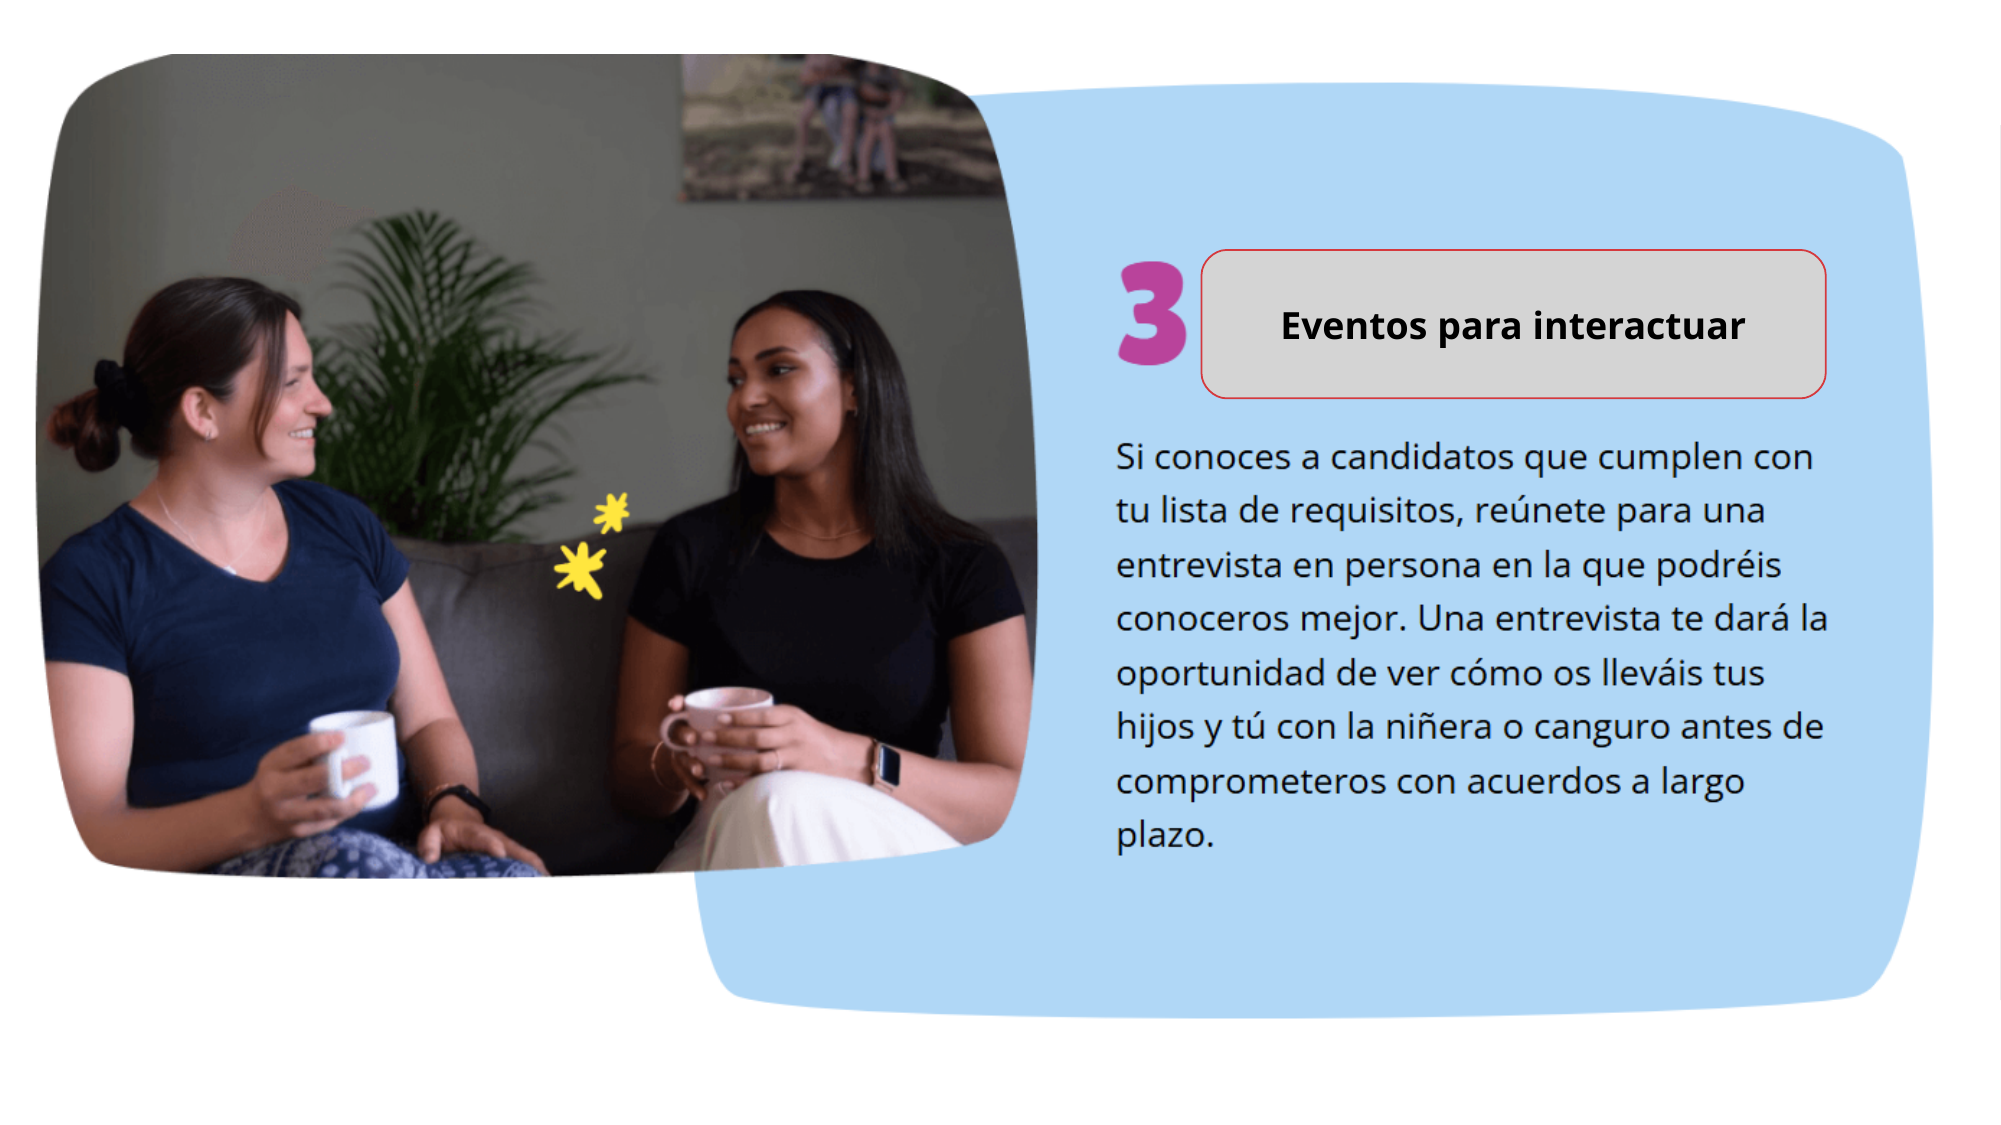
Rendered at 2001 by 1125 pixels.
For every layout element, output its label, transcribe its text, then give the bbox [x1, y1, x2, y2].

text_box Eventos para interactuar [1201, 249, 1826, 399]
picture [0, 54, 2000, 1098]
